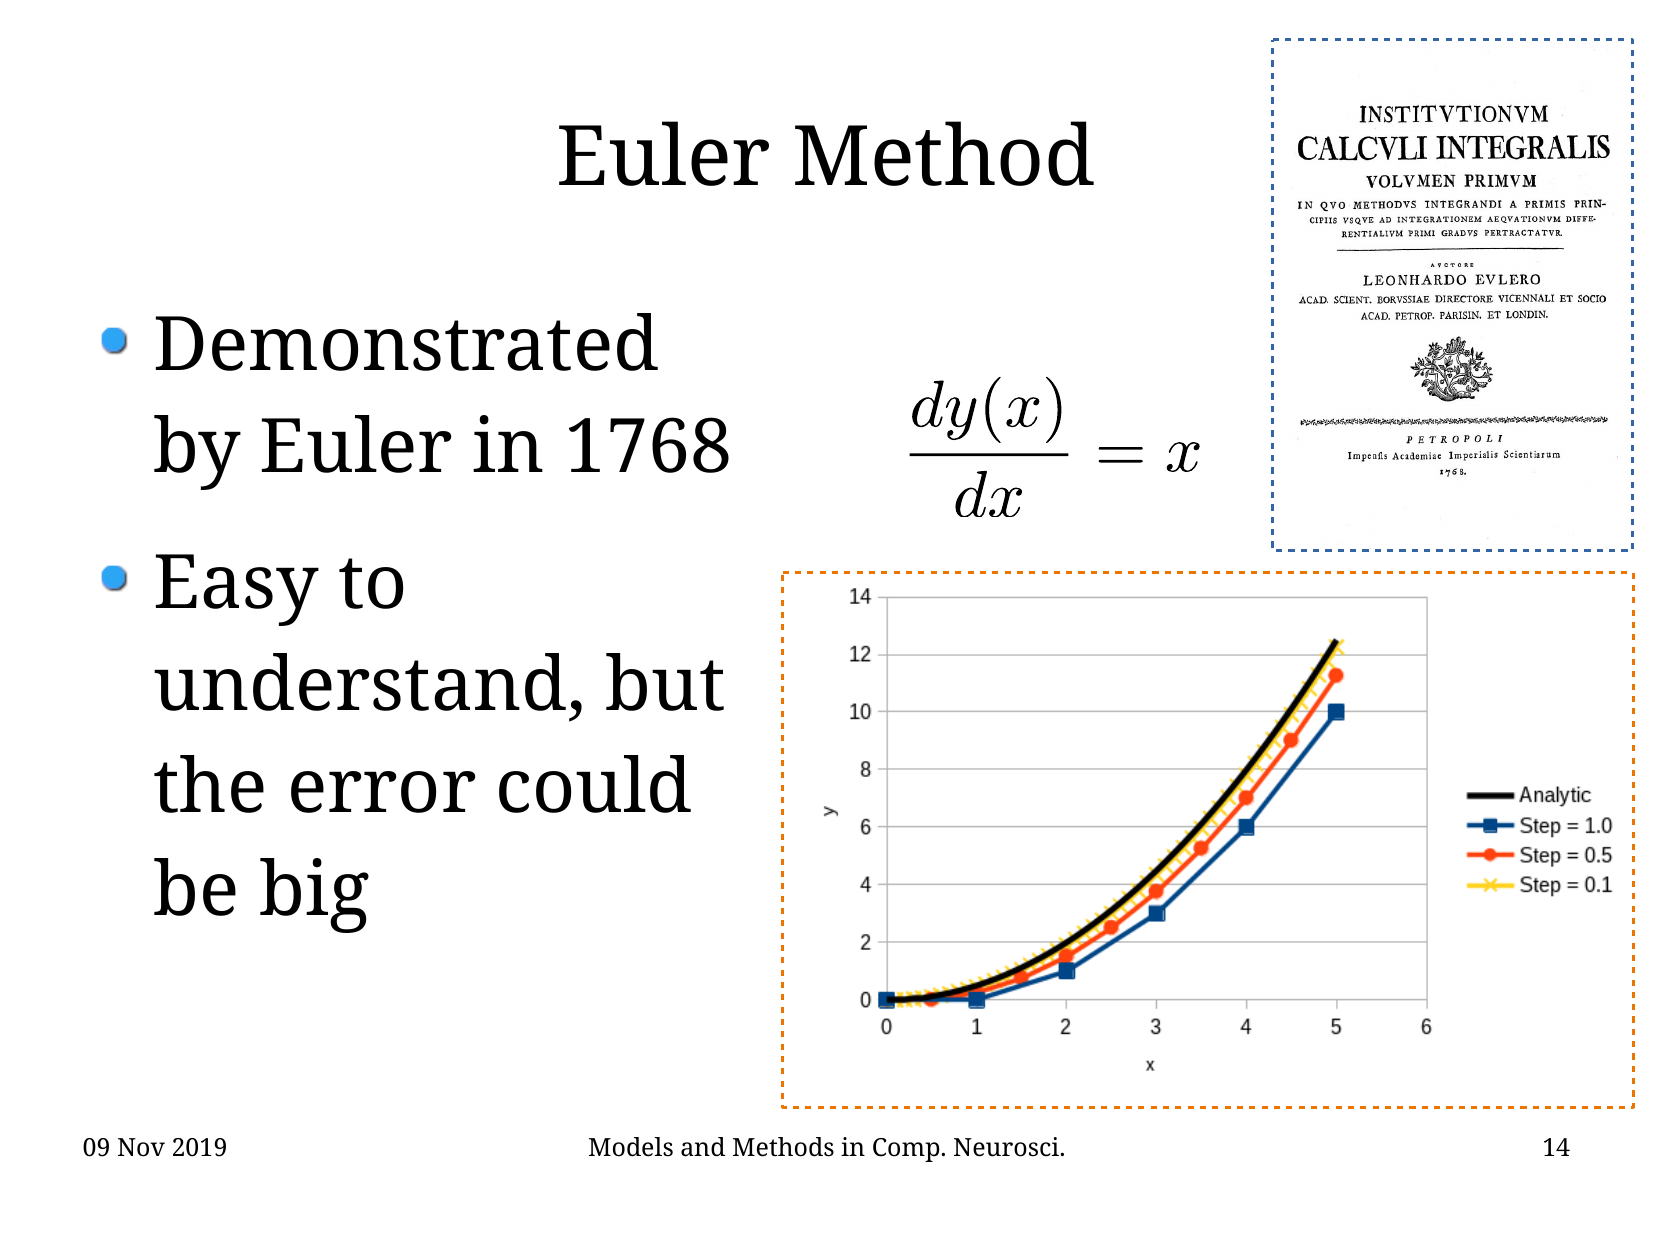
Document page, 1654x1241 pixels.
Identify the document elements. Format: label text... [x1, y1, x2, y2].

title Euler Method [82, 49, 1274, 257]
picture [909, 376, 1203, 517]
picture [1274, 41, 1631, 550]
list Demonstrated by Euler in 1768 Easy to understand, but the error could be big [82, 290, 764, 1010]
picture [784, 573, 1632, 1106]
